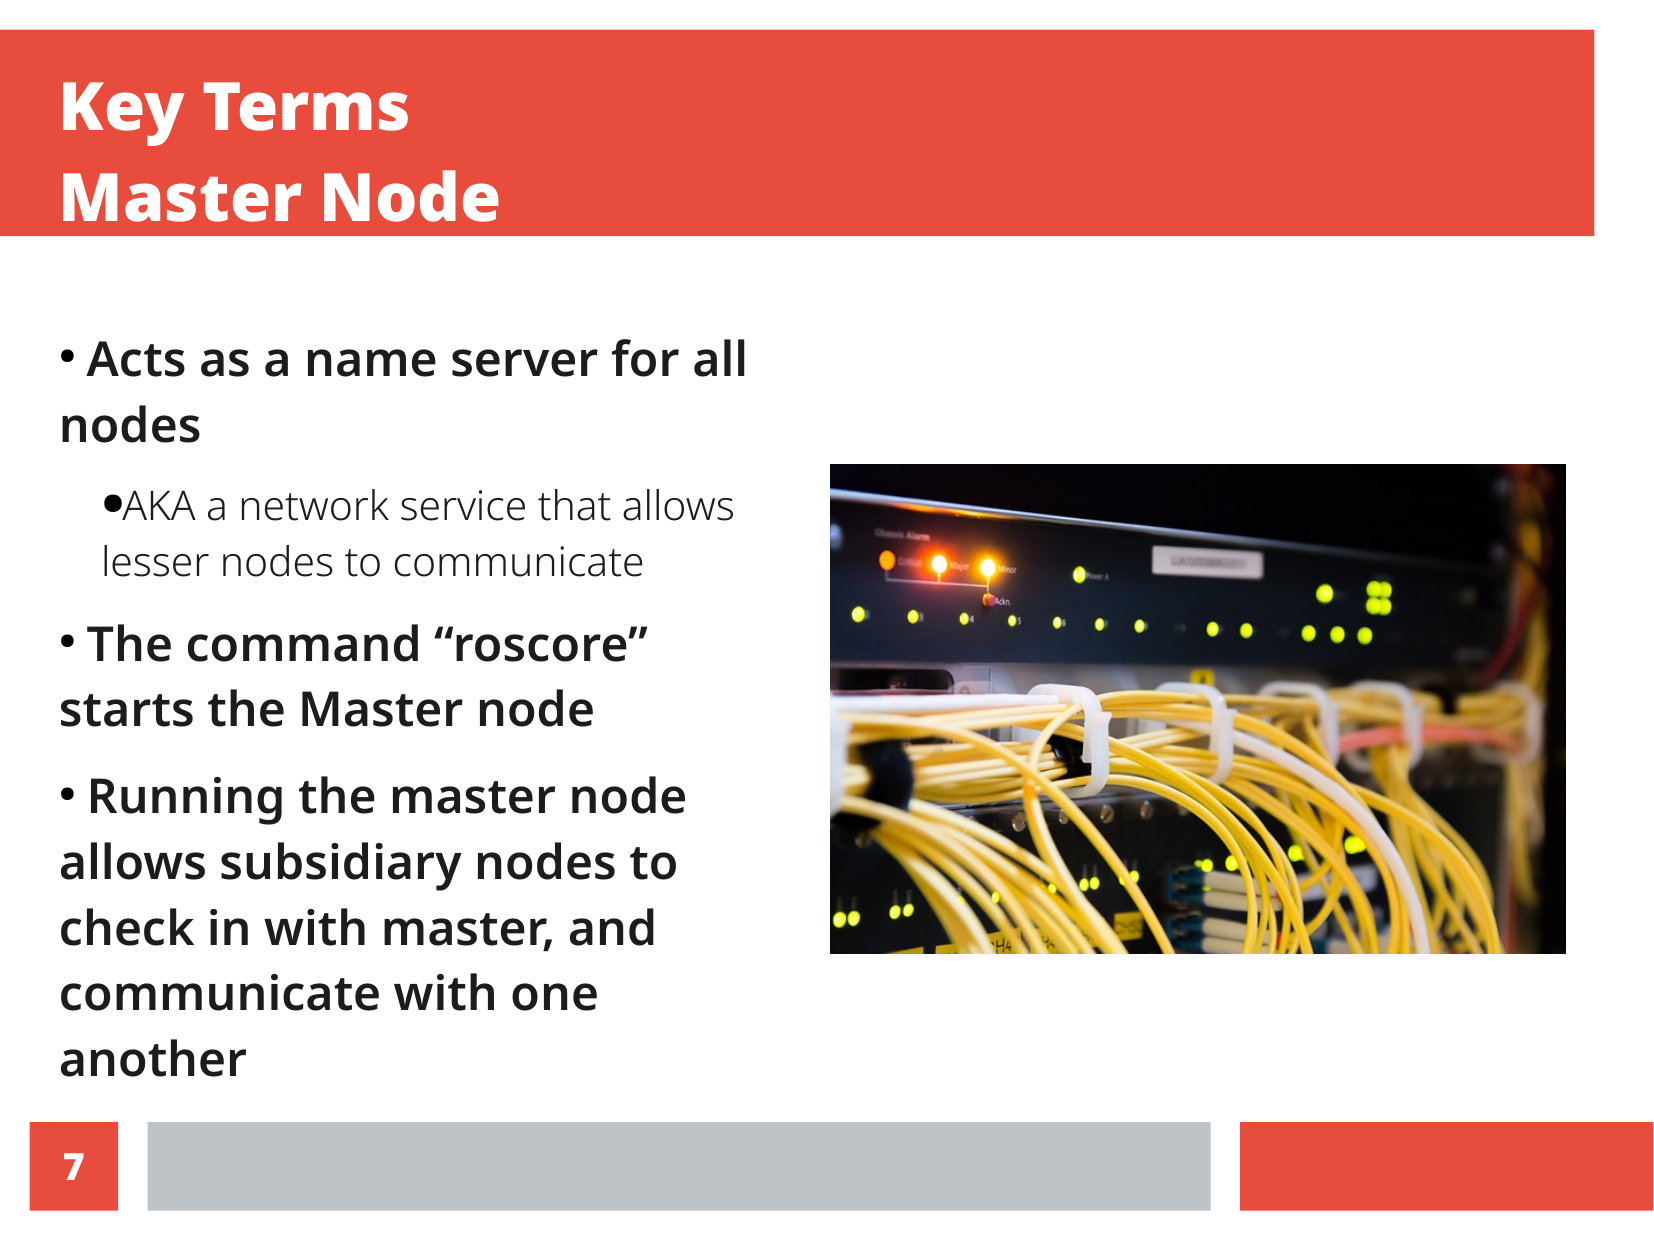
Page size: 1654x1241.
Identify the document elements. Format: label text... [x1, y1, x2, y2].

picture [830, 464, 1566, 954]
title Key Terms Master Node [59, 59, 1595, 207]
list Acts as a name server for all nodes AKA a network service that allows lesser nodes to communicate The command “roscore” starts the Master node Running the master node allows subsidiary nodes to check in with master, and communicate with one another [59, 324, 794, 1093]
